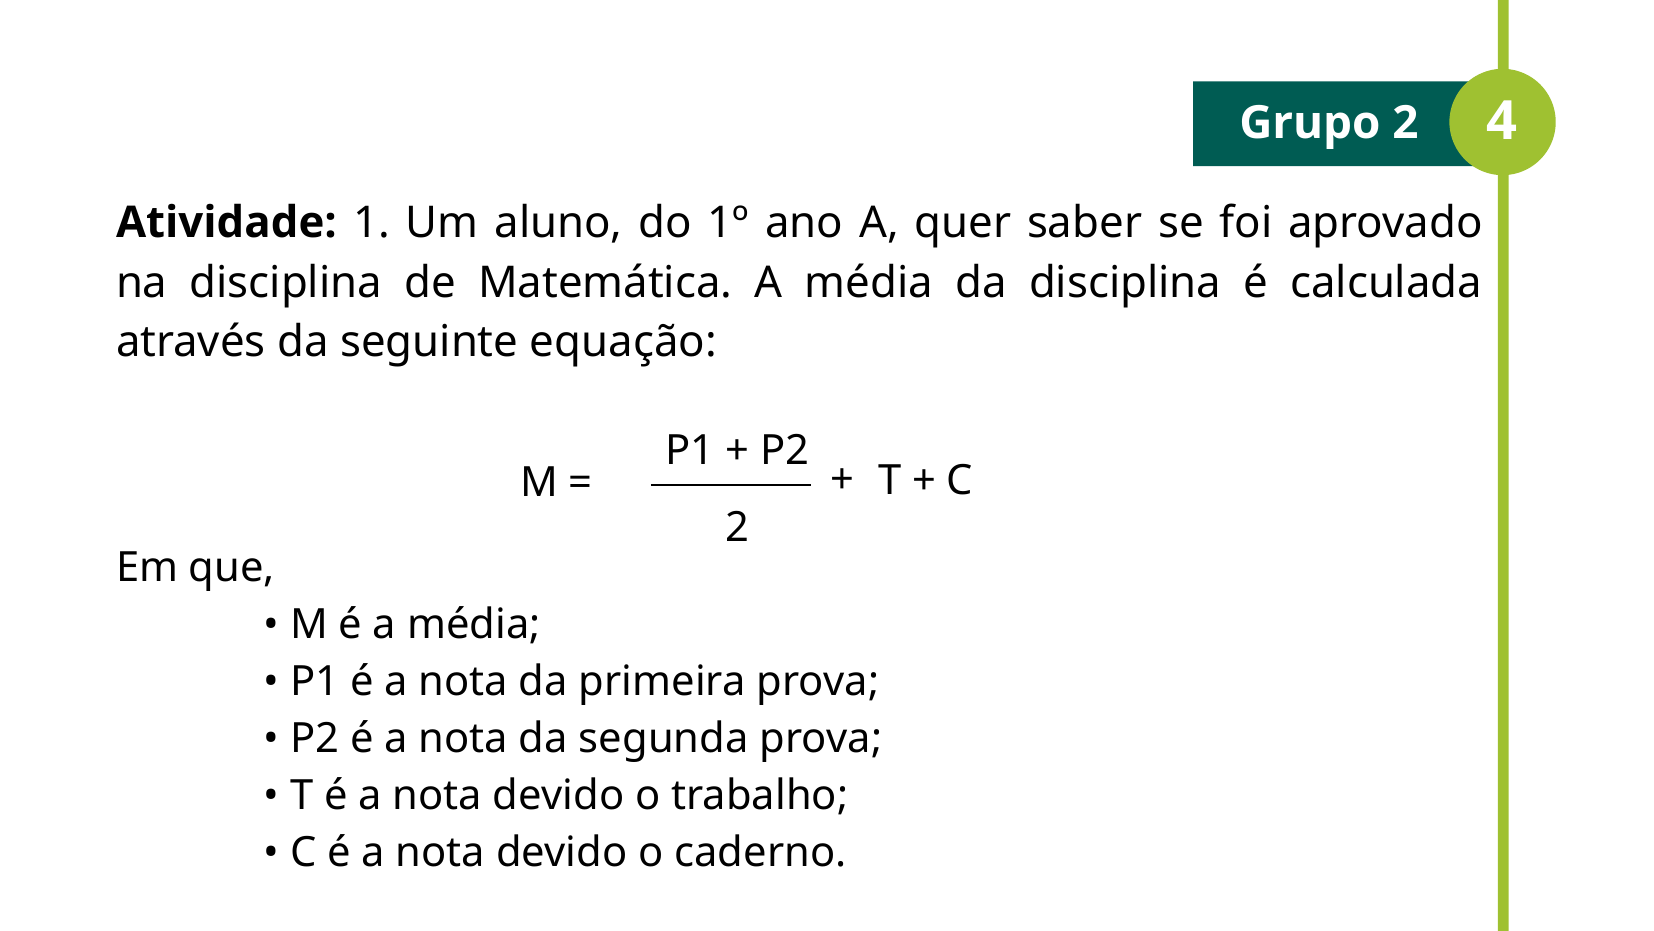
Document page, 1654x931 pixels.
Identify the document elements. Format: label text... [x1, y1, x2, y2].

text_box Em que, • M é a média; • P1 é a nota da primeira prova; • P2 é a nota da segunda prova; • T é a nota devido o trabalho; • C é a nota devido o caderno. [101, 529, 1499, 931]
text_box [1479, 0, 1526, 74]
text_box [1532, 77, 1556, 167]
text_box P1 + P2 [650, 412, 834, 486]
text_box Atividade: 1. Um aluno, do 1º ano A, quer saber se foi aprovado na disciplina de Matemática. A média da disciplina é calculada através da seguinte equação: [101, 183, 1499, 373]
text_box + [815, 441, 863, 515]
text_box 2 [710, 489, 769, 529]
text_box 4 [1453, 74, 1532, 167]
text_box [1193, 81, 1453, 167]
text_box Grupo 2 [1211, 81, 1434, 161]
text_box M = [505, 444, 689, 518]
text_box [1474, 167, 1531, 931]
text_box T + C [863, 441, 1047, 516]
